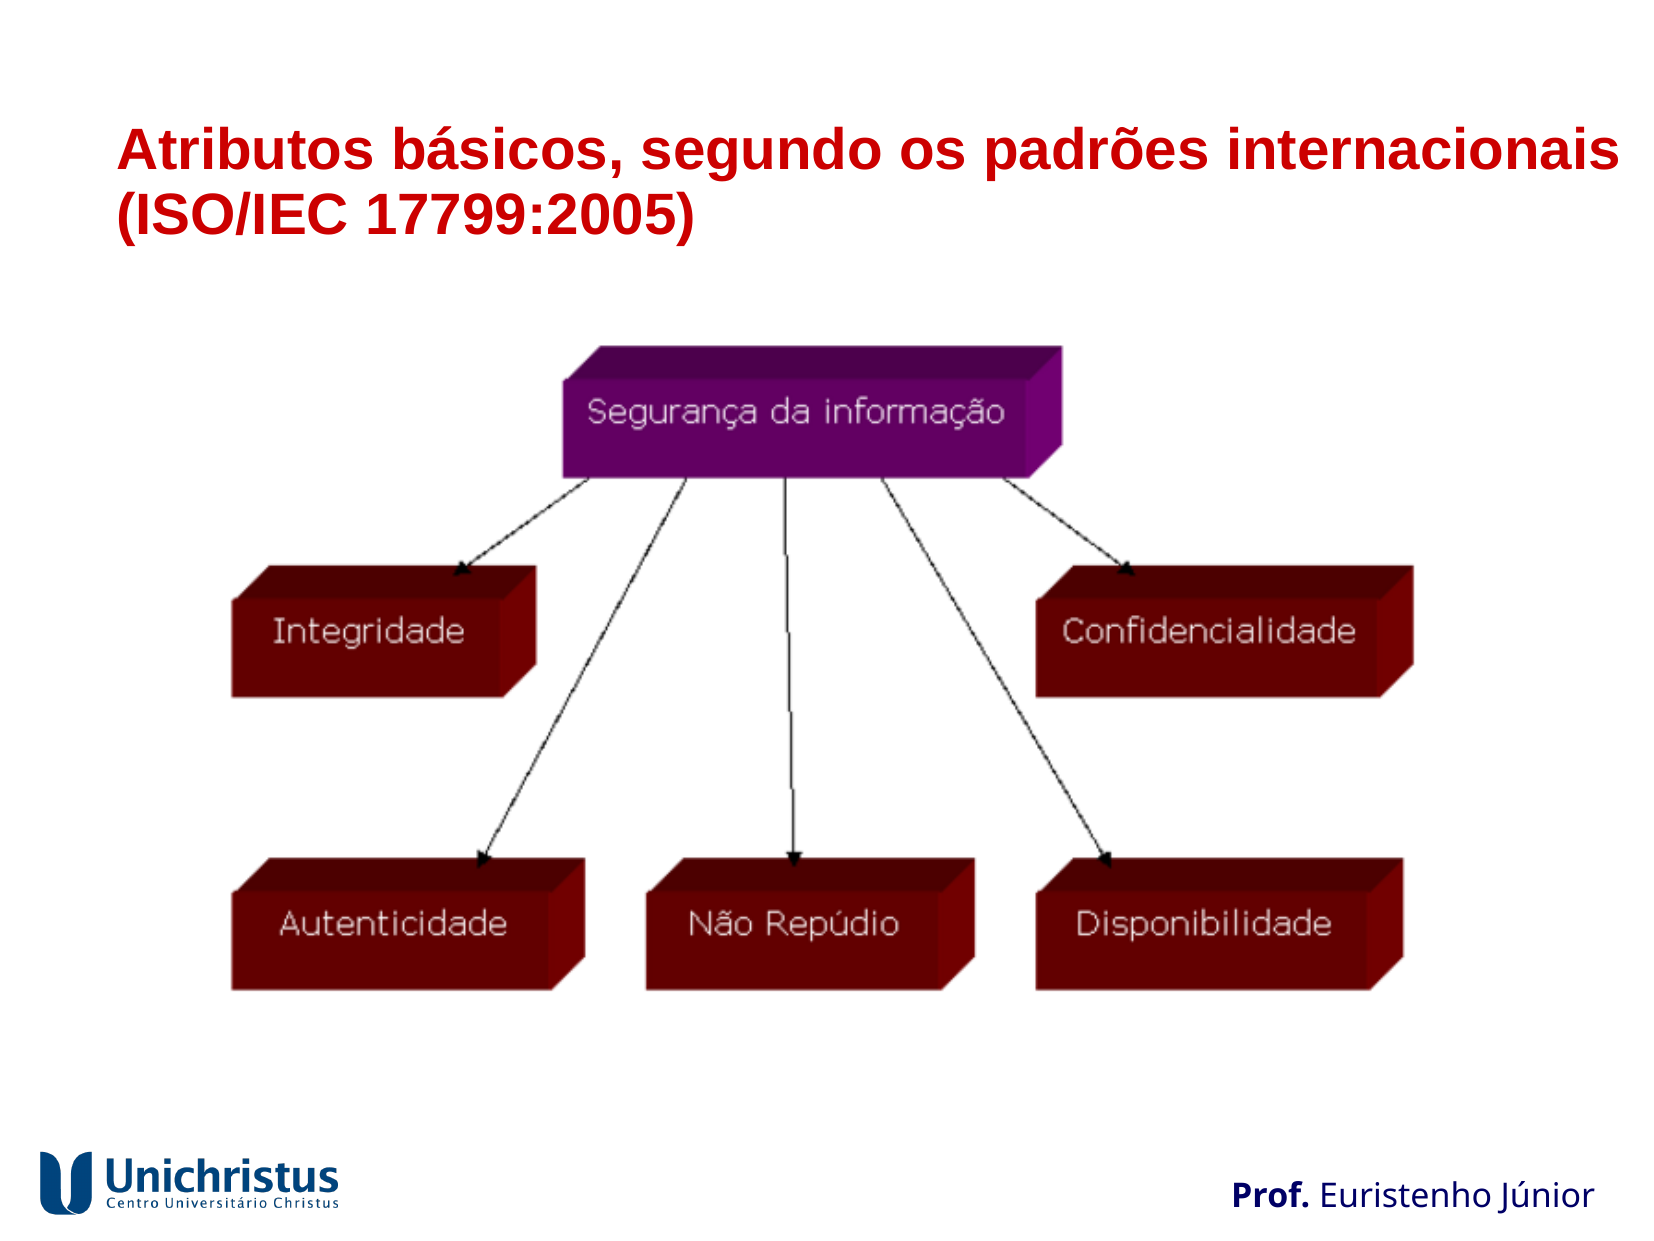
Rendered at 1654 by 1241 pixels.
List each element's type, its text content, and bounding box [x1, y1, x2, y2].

text_box Prof. Euristenho Júnior [1216, 1163, 1654, 1224]
picture [189, 322, 1442, 1030]
picture [35, 1148, 343, 1217]
text_box Atributos básicos, segundo os padrões internacionais (ISO/IEC 17799:2005) [101, 109, 1654, 255]
